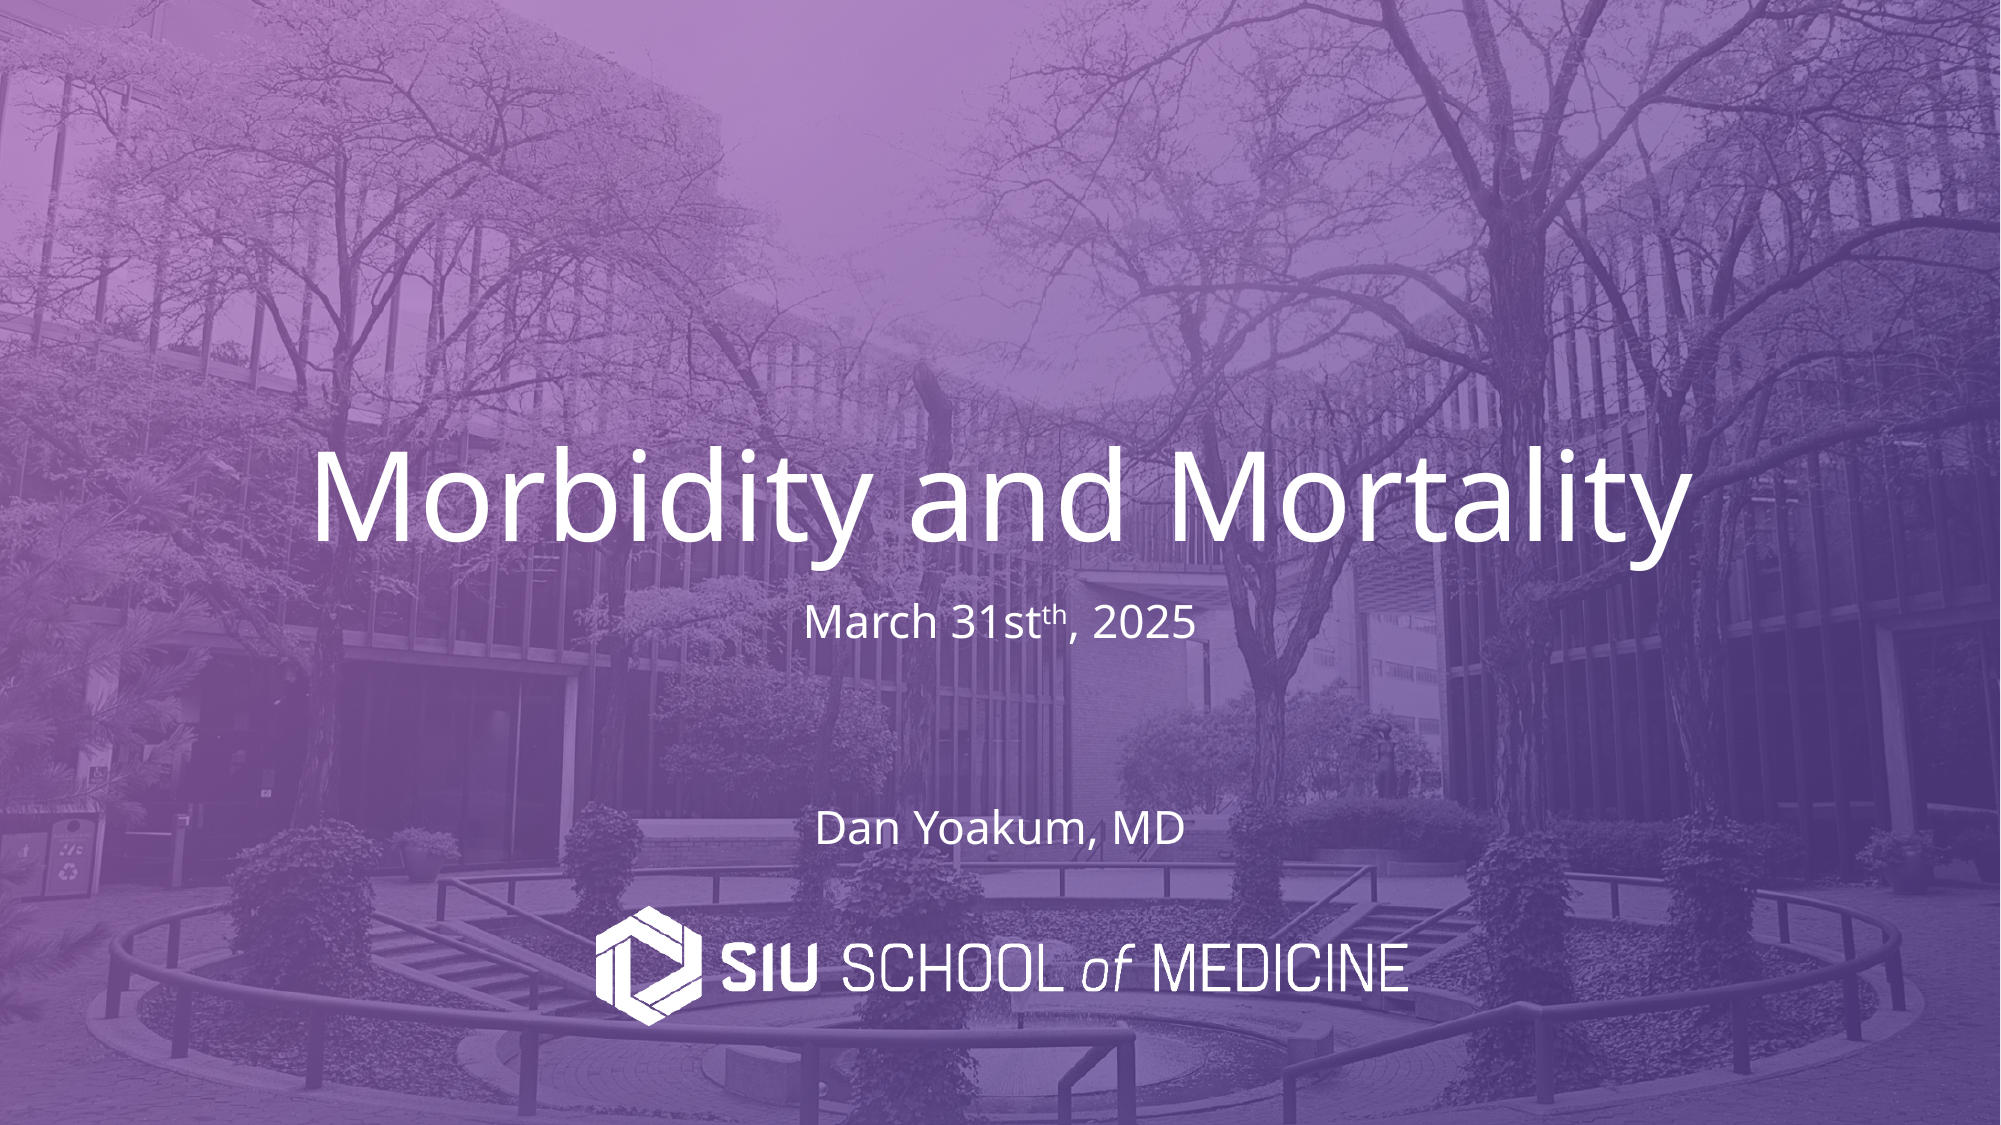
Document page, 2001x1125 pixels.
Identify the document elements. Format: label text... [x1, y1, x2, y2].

picture [0, 0, 2001, 1125]
subtitle March 31stth, 2025 Dan Yoakum, MD [249, 590, 1750, 863]
title Morbidity and Mortality [249, 184, 1750, 576]
